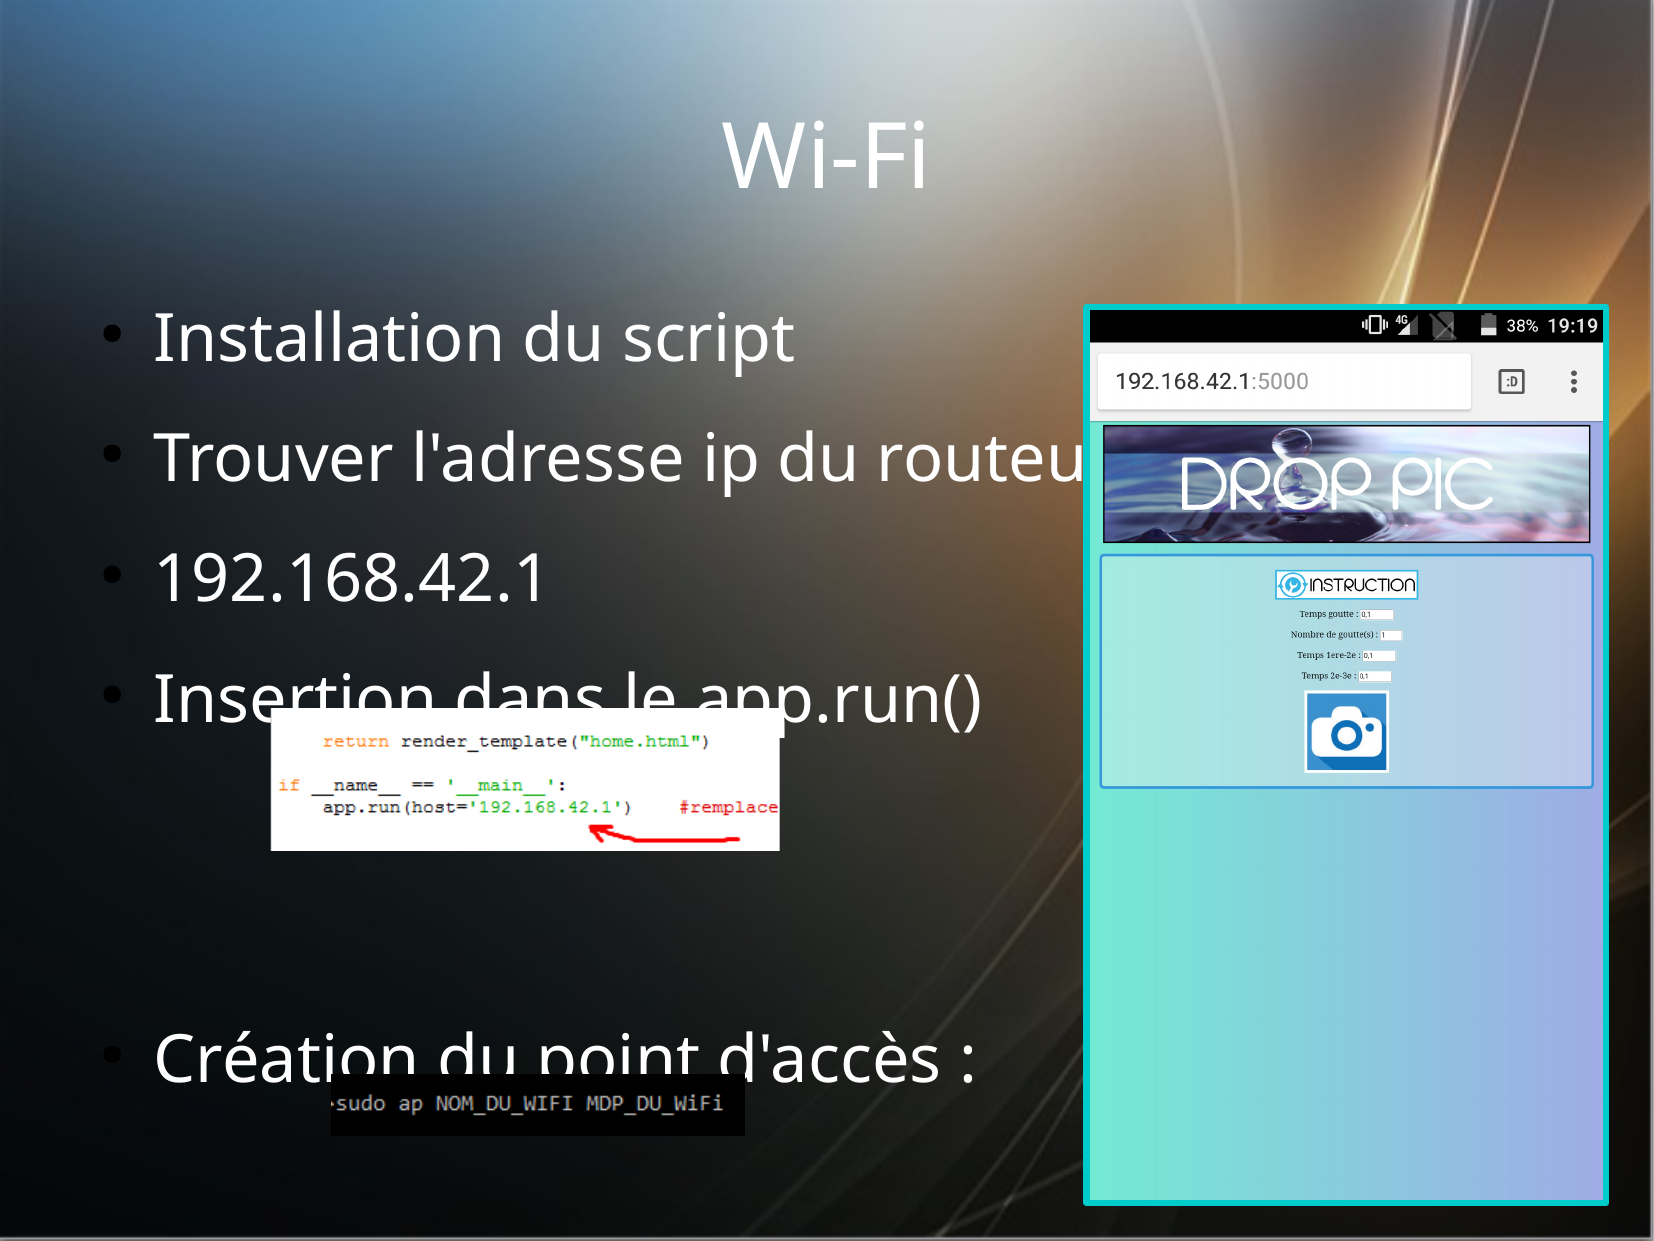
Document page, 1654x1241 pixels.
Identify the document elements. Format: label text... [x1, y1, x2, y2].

picture [0, 0, 1654, 1241]
title Wi-Fi [82, 49, 1571, 257]
list Installation du script Trouver l'adresse ip du routeur : 192.168.42.1 Insertion dans le app.run() Création du point d'accès : [82, 290, 1571, 1204]
